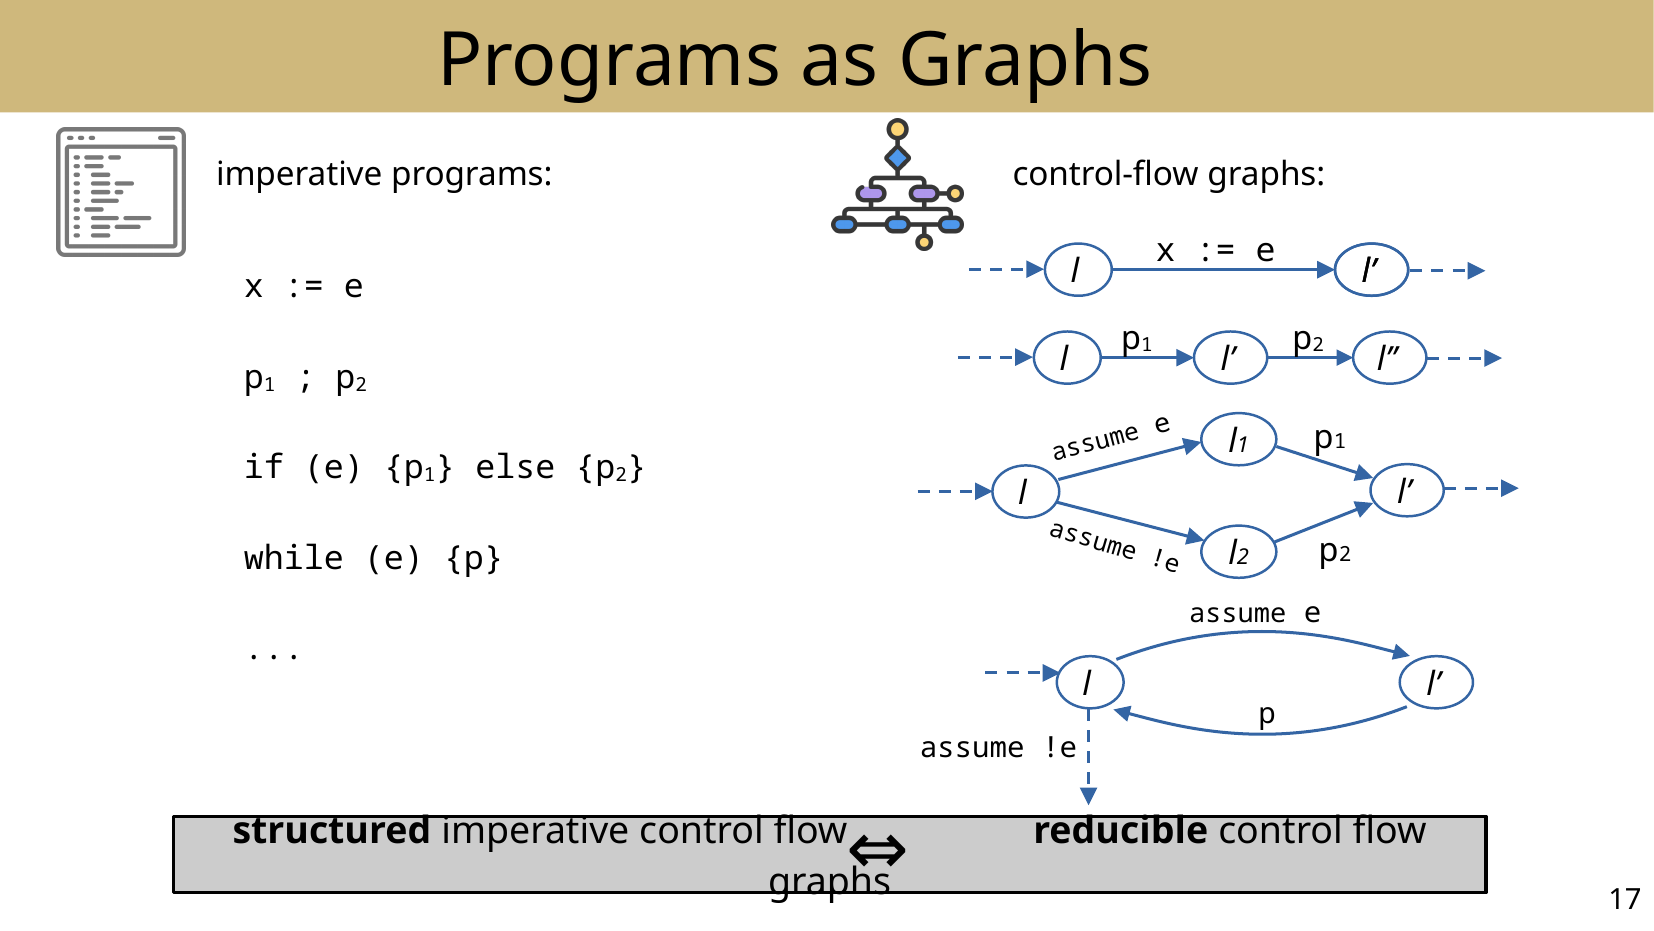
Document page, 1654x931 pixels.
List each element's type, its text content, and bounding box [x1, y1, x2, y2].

picture [56, 127, 186, 257]
text_box l’ [1194, 331, 1268, 384]
text_box l [992, 465, 1060, 518]
title Programs as Graphs [0, 0, 1576, 113]
text_box l [1056, 656, 1124, 709]
picture [831, 118, 964, 251]
text_box p [1258, 692, 1276, 731]
text_box l1 [1201, 413, 1277, 466]
text_box x := e p1 ; p2 if (e) {p1} else {p2} while (e) {p} ... [243, 262, 676, 742]
text_box ⇔ [834, 804, 929, 893]
text_box imperative programs: [216, 150, 509, 193]
text_box p2 [1318, 525, 1352, 570]
text_box assume !e [1046, 509, 1222, 590]
text_box assume e [1189, 590, 1322, 630]
text_box l’’ [1376, 335, 1405, 379]
text_box l [1033, 331, 1101, 384]
text_box control-flow graphs: [1012, 150, 1289, 193]
text_box l’ [1399, 656, 1474, 709]
text_box assume e [1046, 402, 1175, 469]
text_box structured imperative control flow reducible control flow graphs [929, 816, 1486, 893]
text_box l’ [1335, 243, 1409, 296]
text_box l’ [1370, 464, 1444, 517]
text_box p1 [1121, 313, 1175, 358]
text_box x := e [1155, 225, 1276, 270]
text_box l2 [1201, 525, 1277, 578]
text_box assume !e [919, 726, 1078, 766]
text_box l [1044, 243, 1112, 296]
text_box p2 [1292, 313, 1346, 358]
text_box p1 [1313, 413, 1347, 458]
text_box structured imperative control flow reducible control flow graphs [173, 816, 834, 893]
